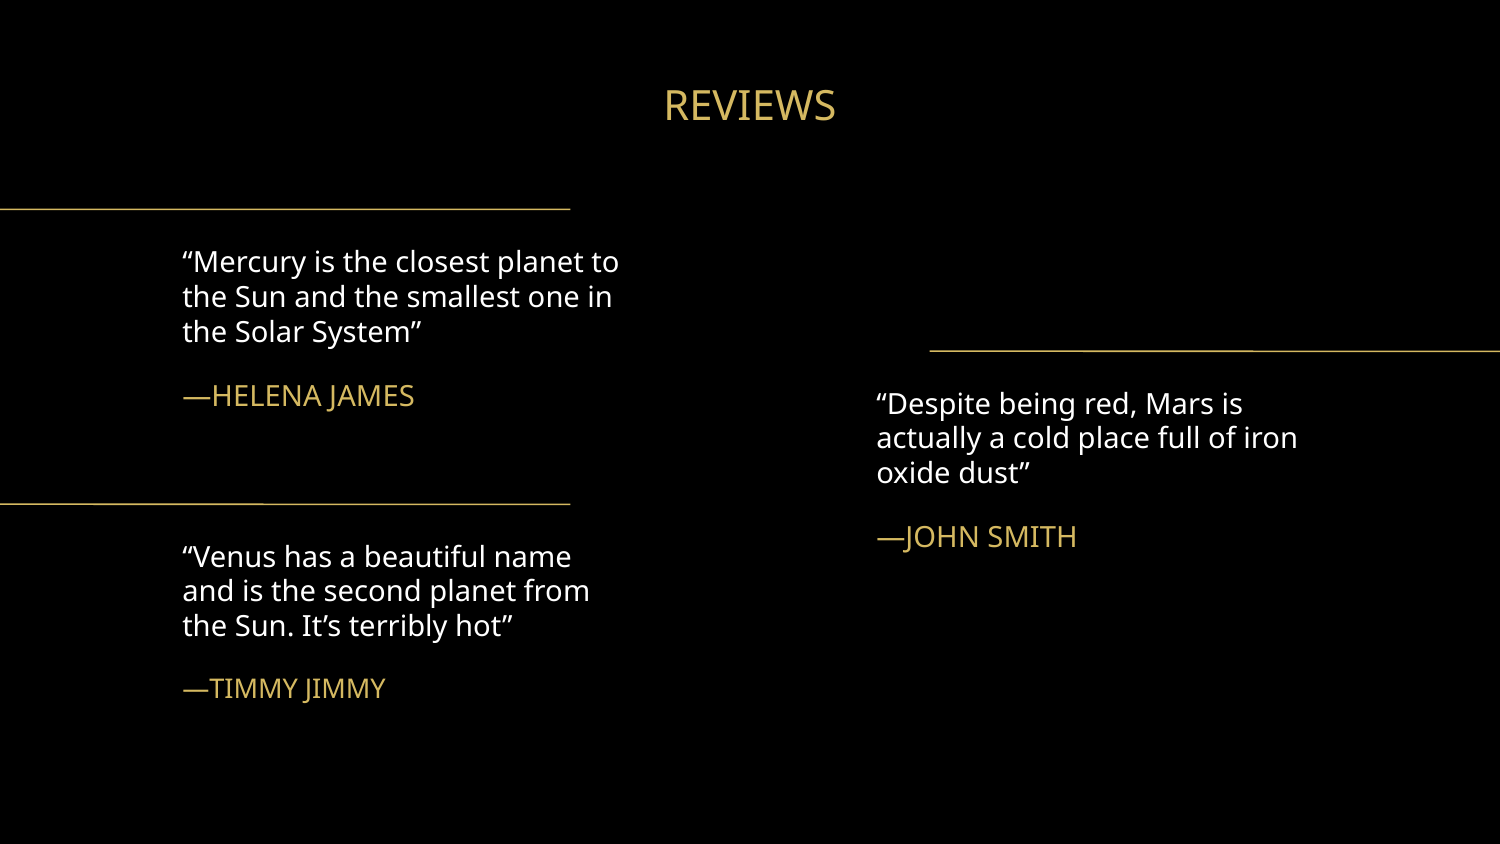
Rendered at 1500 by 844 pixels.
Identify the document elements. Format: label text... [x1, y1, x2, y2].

title —HELENA JAMES [167, 370, 639, 455]
title —TIMMY JIMMY [167, 665, 639, 749]
title REVIEWS [519, 60, 981, 144]
title —JOHN SMITH [861, 512, 1333, 596]
subtitle “Mercury is the closest planet to the Sun and the smallest one in the Solar System” [167, 228, 639, 370]
subtitle “Despite being red, Mars is actually a cold place full of iron oxide dust” [861, 369, 1333, 512]
subtitle “Venus has a beautiful name and is the second planet from the Sun. It’s terribly hot” [167, 522, 639, 665]
